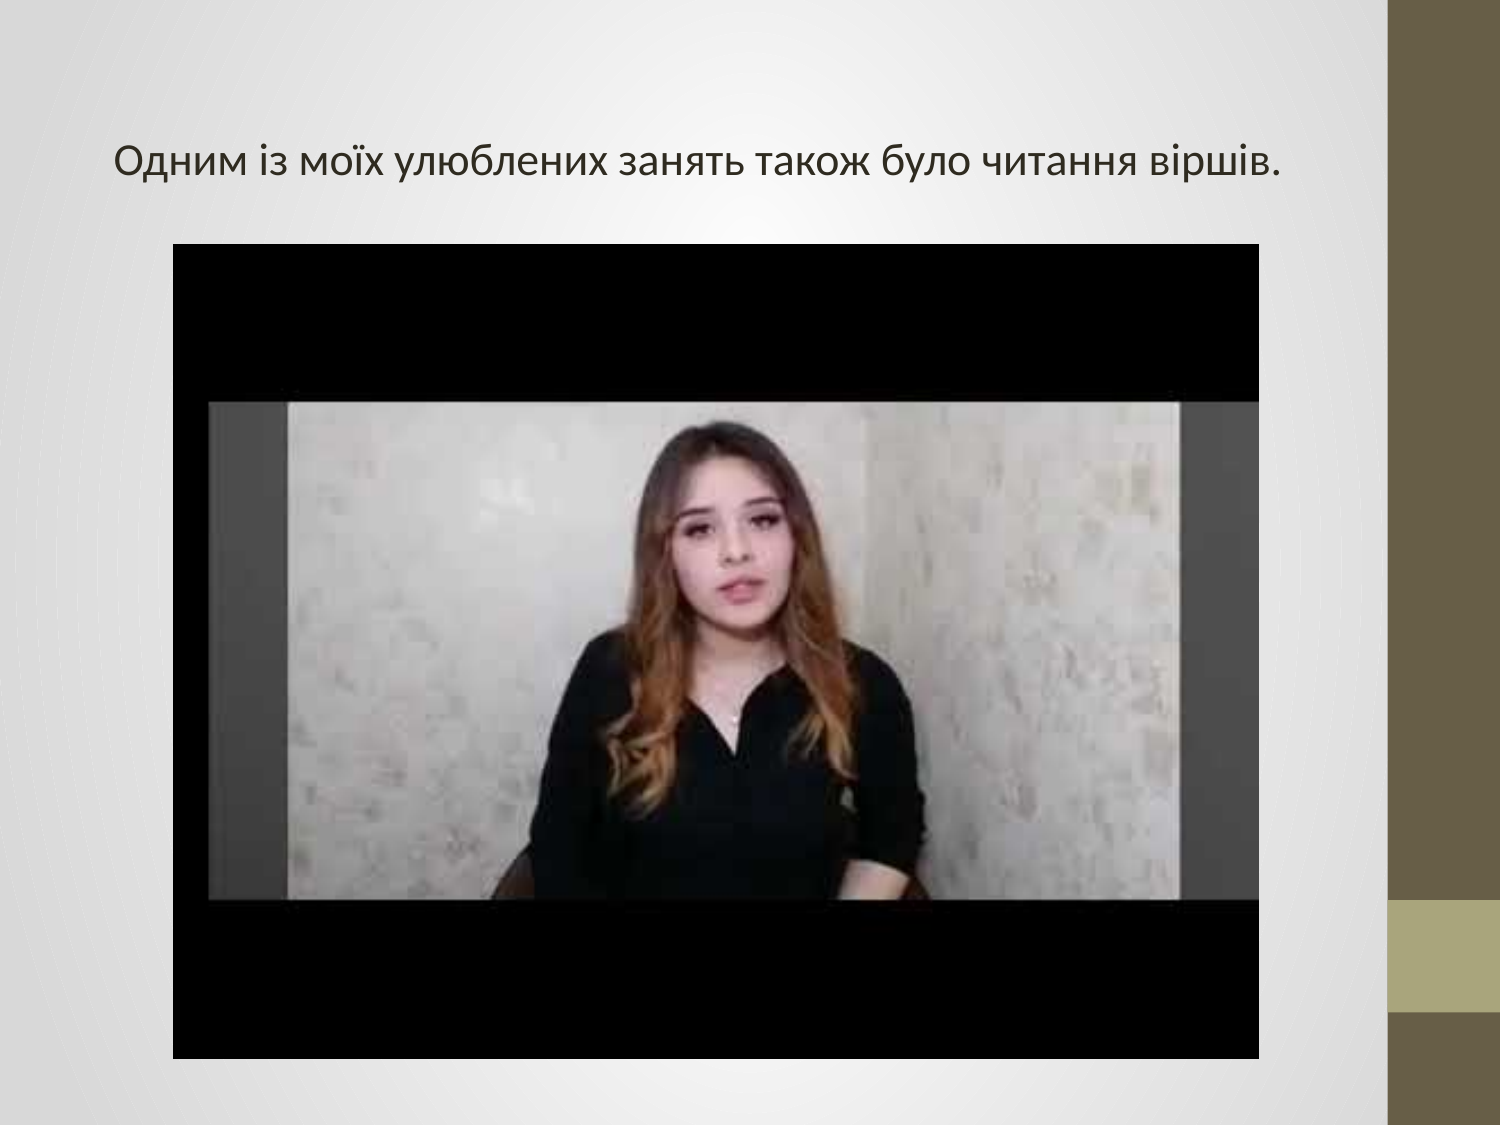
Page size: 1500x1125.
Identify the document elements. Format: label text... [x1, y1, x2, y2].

list Одним із моїх улюблених занять також було читання віршів. [79, 122, 1330, 910]
picture [173, 244, 1259, 1059]
